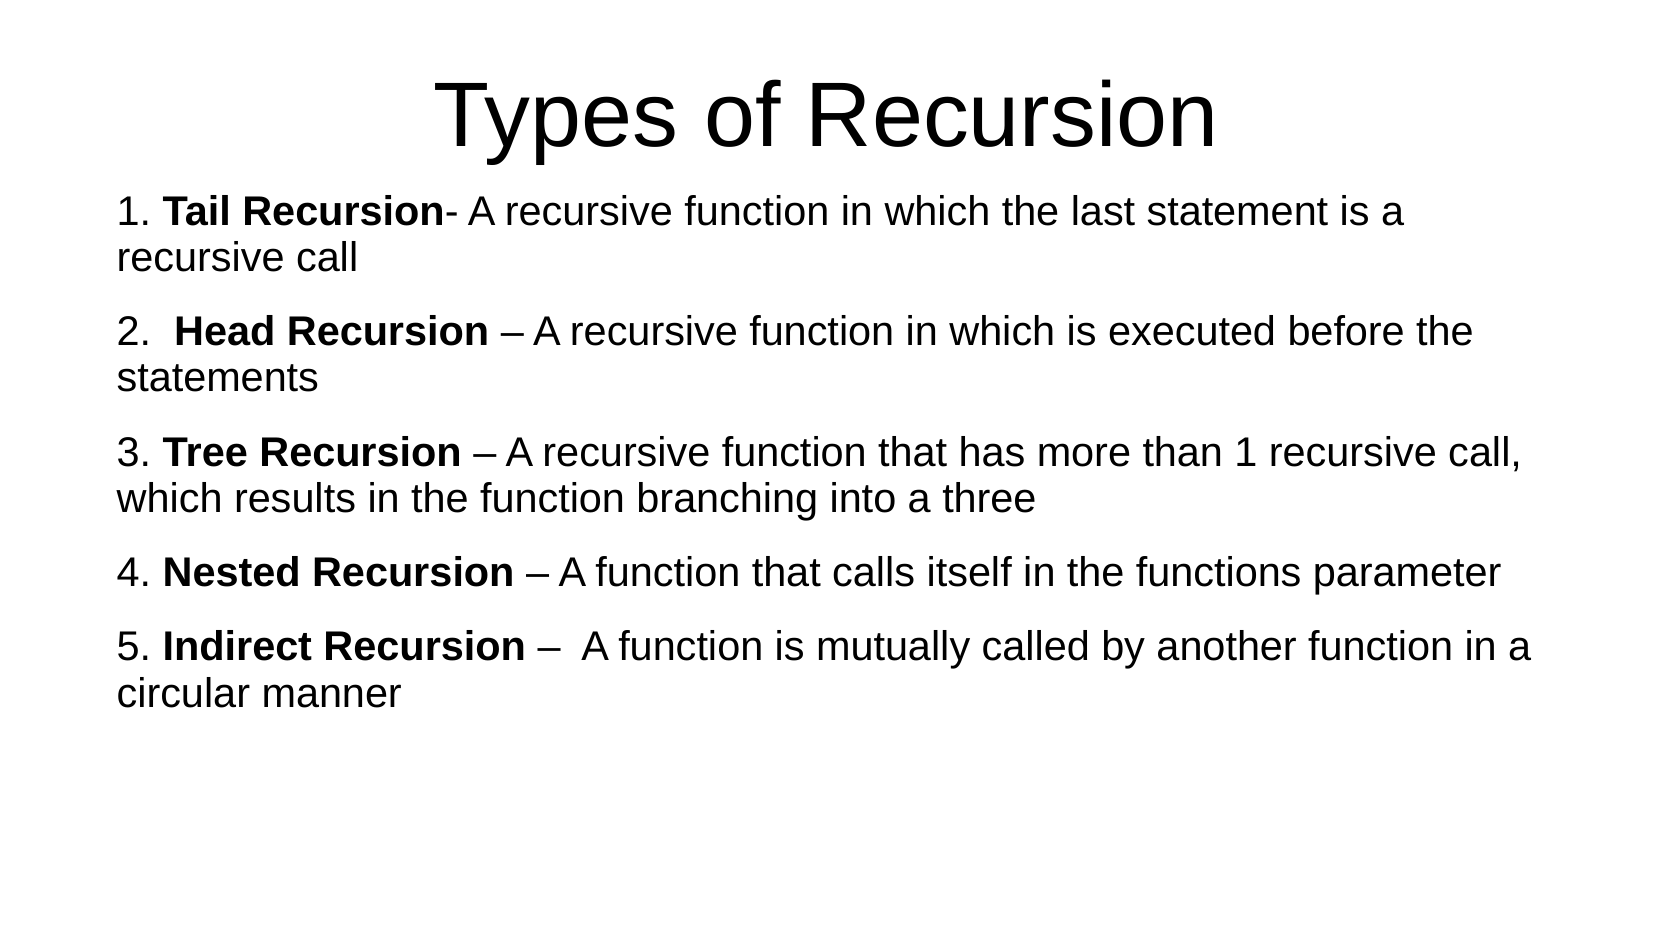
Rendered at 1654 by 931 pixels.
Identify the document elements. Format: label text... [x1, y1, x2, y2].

list 1. Tail Recursion- A recursive function in which the last statement is a recursive call 2. Head Recursion – A recursive function in which is executed before the statements 3. Tree Recursion – A recursive function that has more than 1 recursive call, which results in the function branching into a three 4. Nested Recursion – A function that calls itself in the functions parameter 5. Indirect Recursion – A function is mutually called by another function in a circular manner [49, 187, 1538, 727]
title Types of Recursion [82, 37, 1571, 193]
